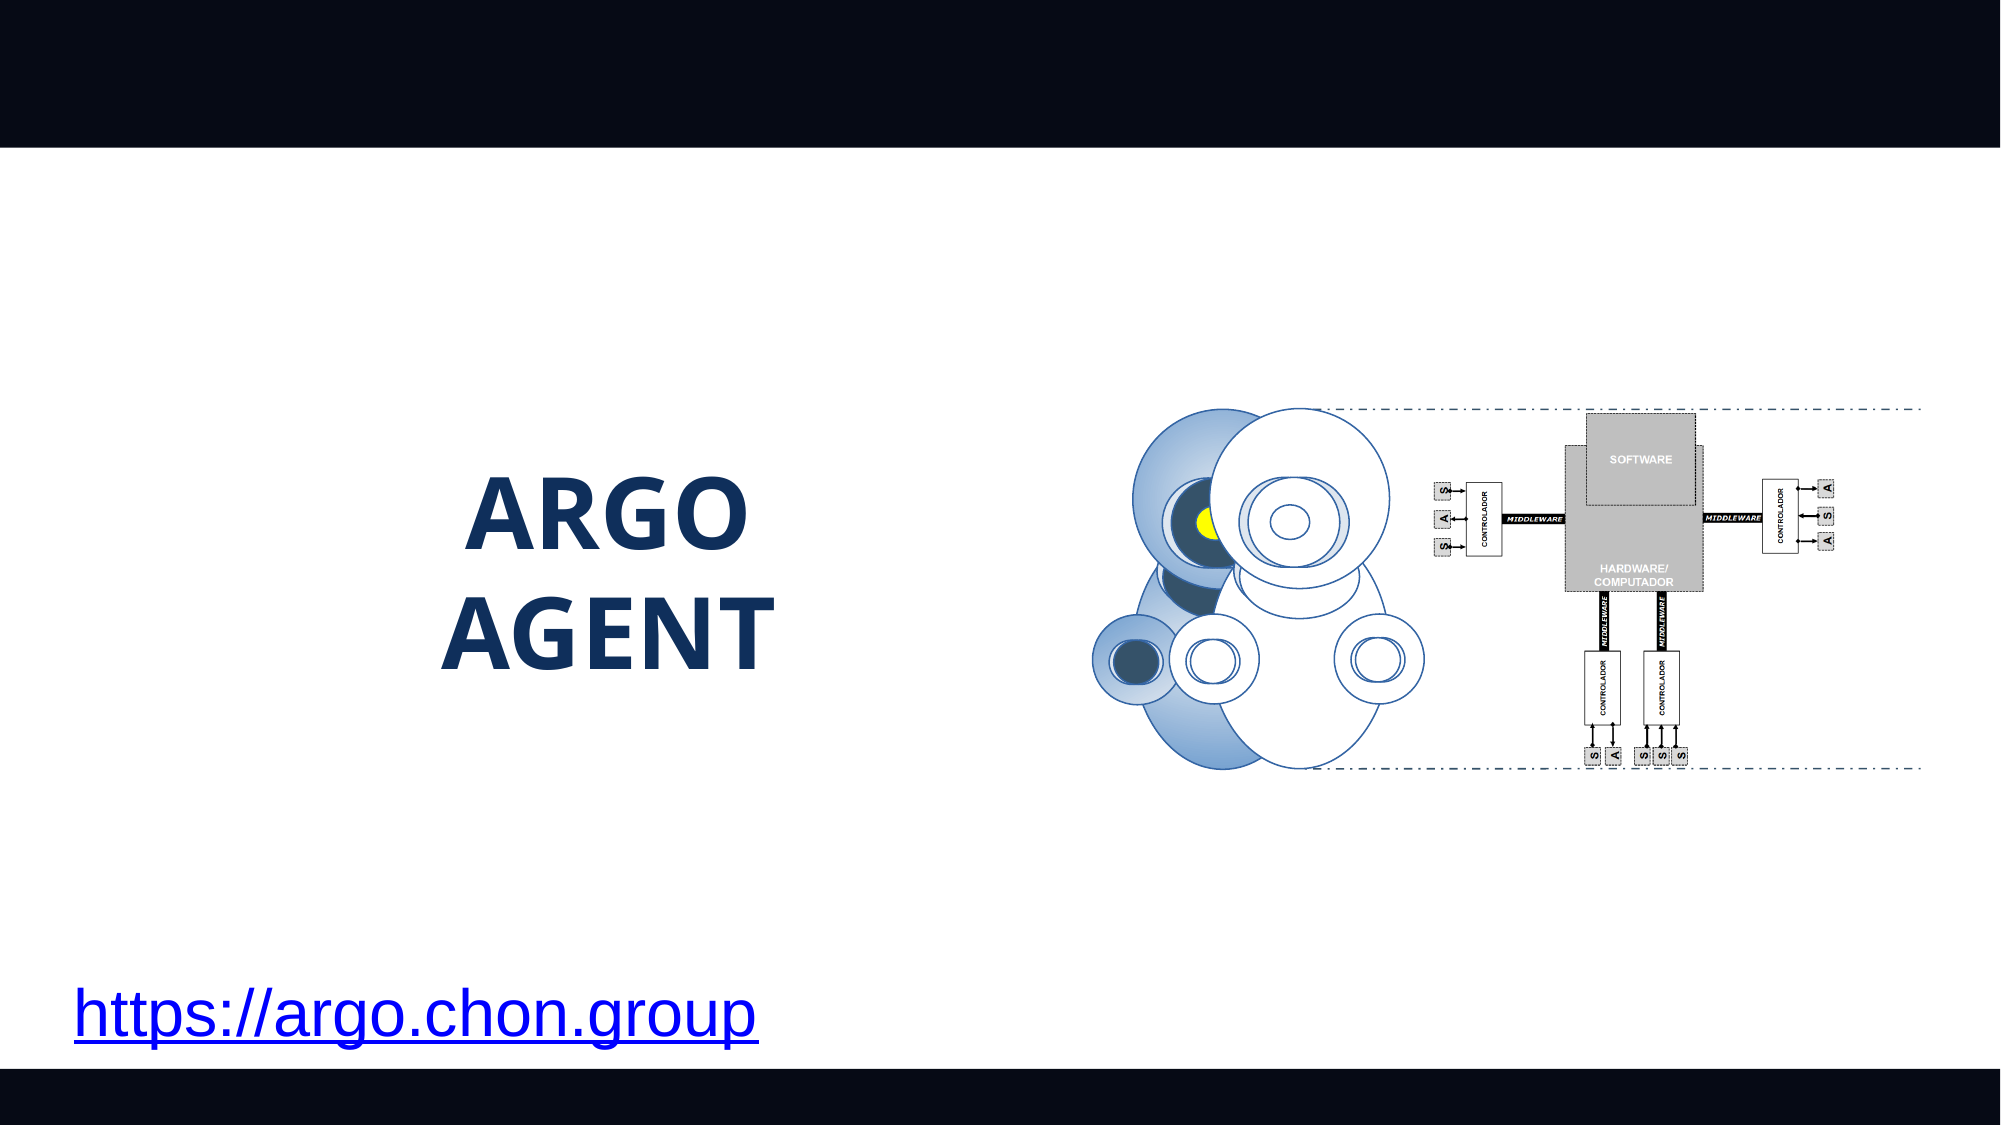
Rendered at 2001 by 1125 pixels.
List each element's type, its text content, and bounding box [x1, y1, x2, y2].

text_box ARGO AGENT [103, 441, 1115, 697]
text_box [1092, 408, 1425, 770]
picture [1428, 395, 1843, 773]
text_box https://argo.chon.group [59, 962, 809, 1053]
